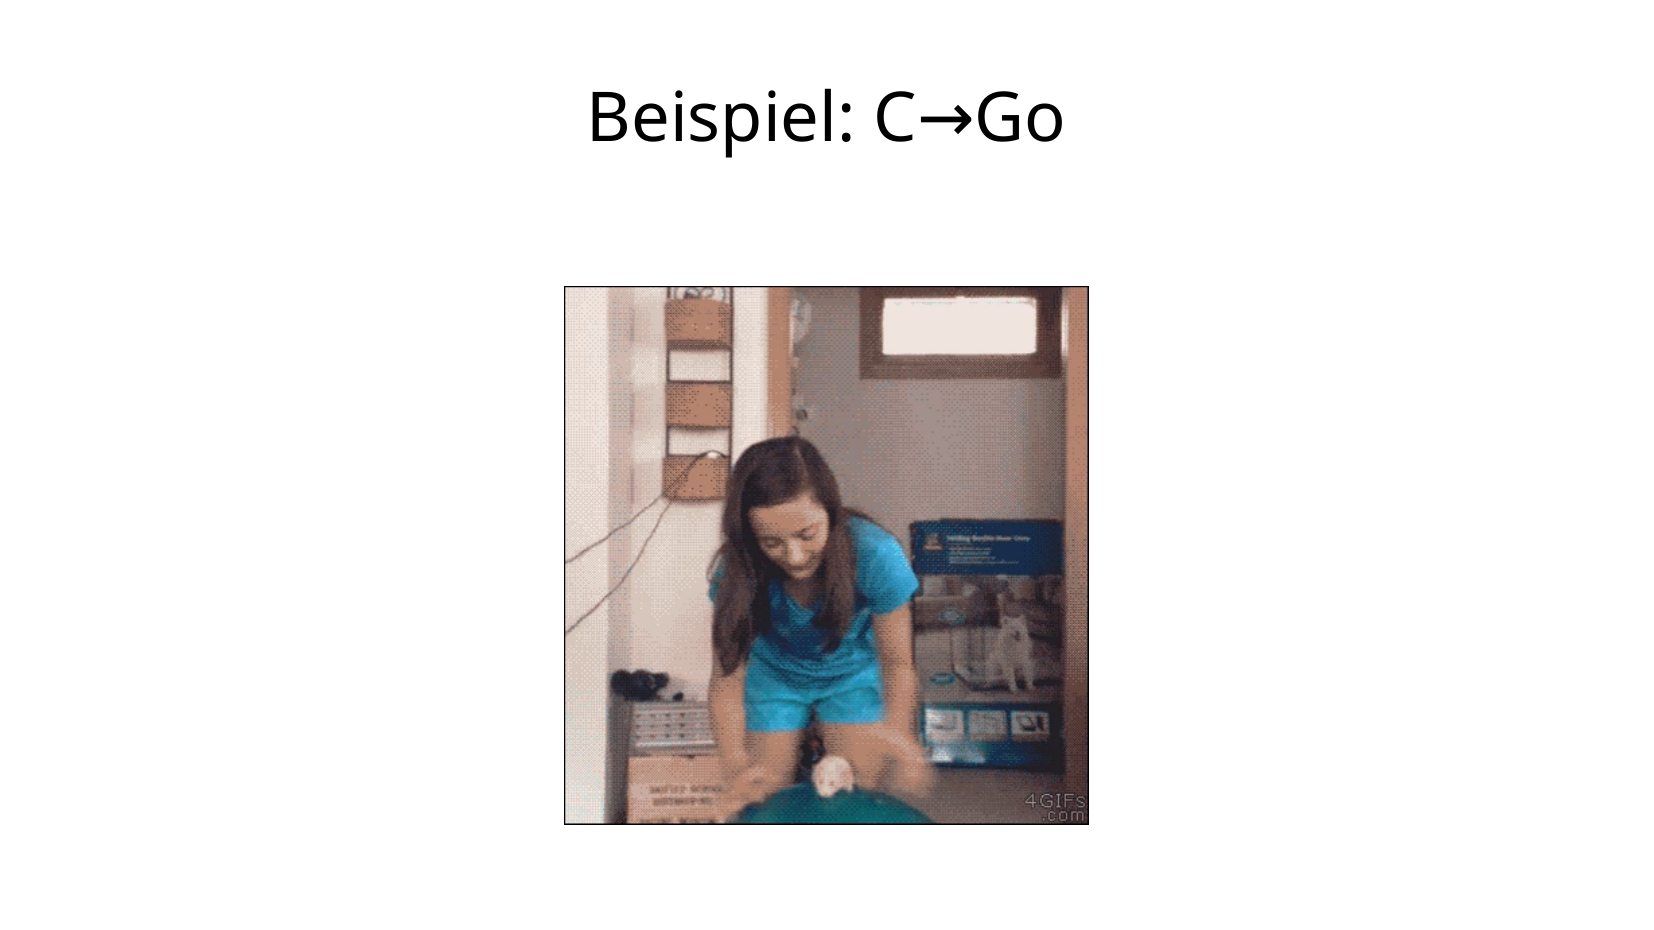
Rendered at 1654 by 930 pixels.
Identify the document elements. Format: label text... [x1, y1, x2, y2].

title Beispiel: C→Go [82, 36, 1571, 193]
text_box [563, 285, 1090, 826]
